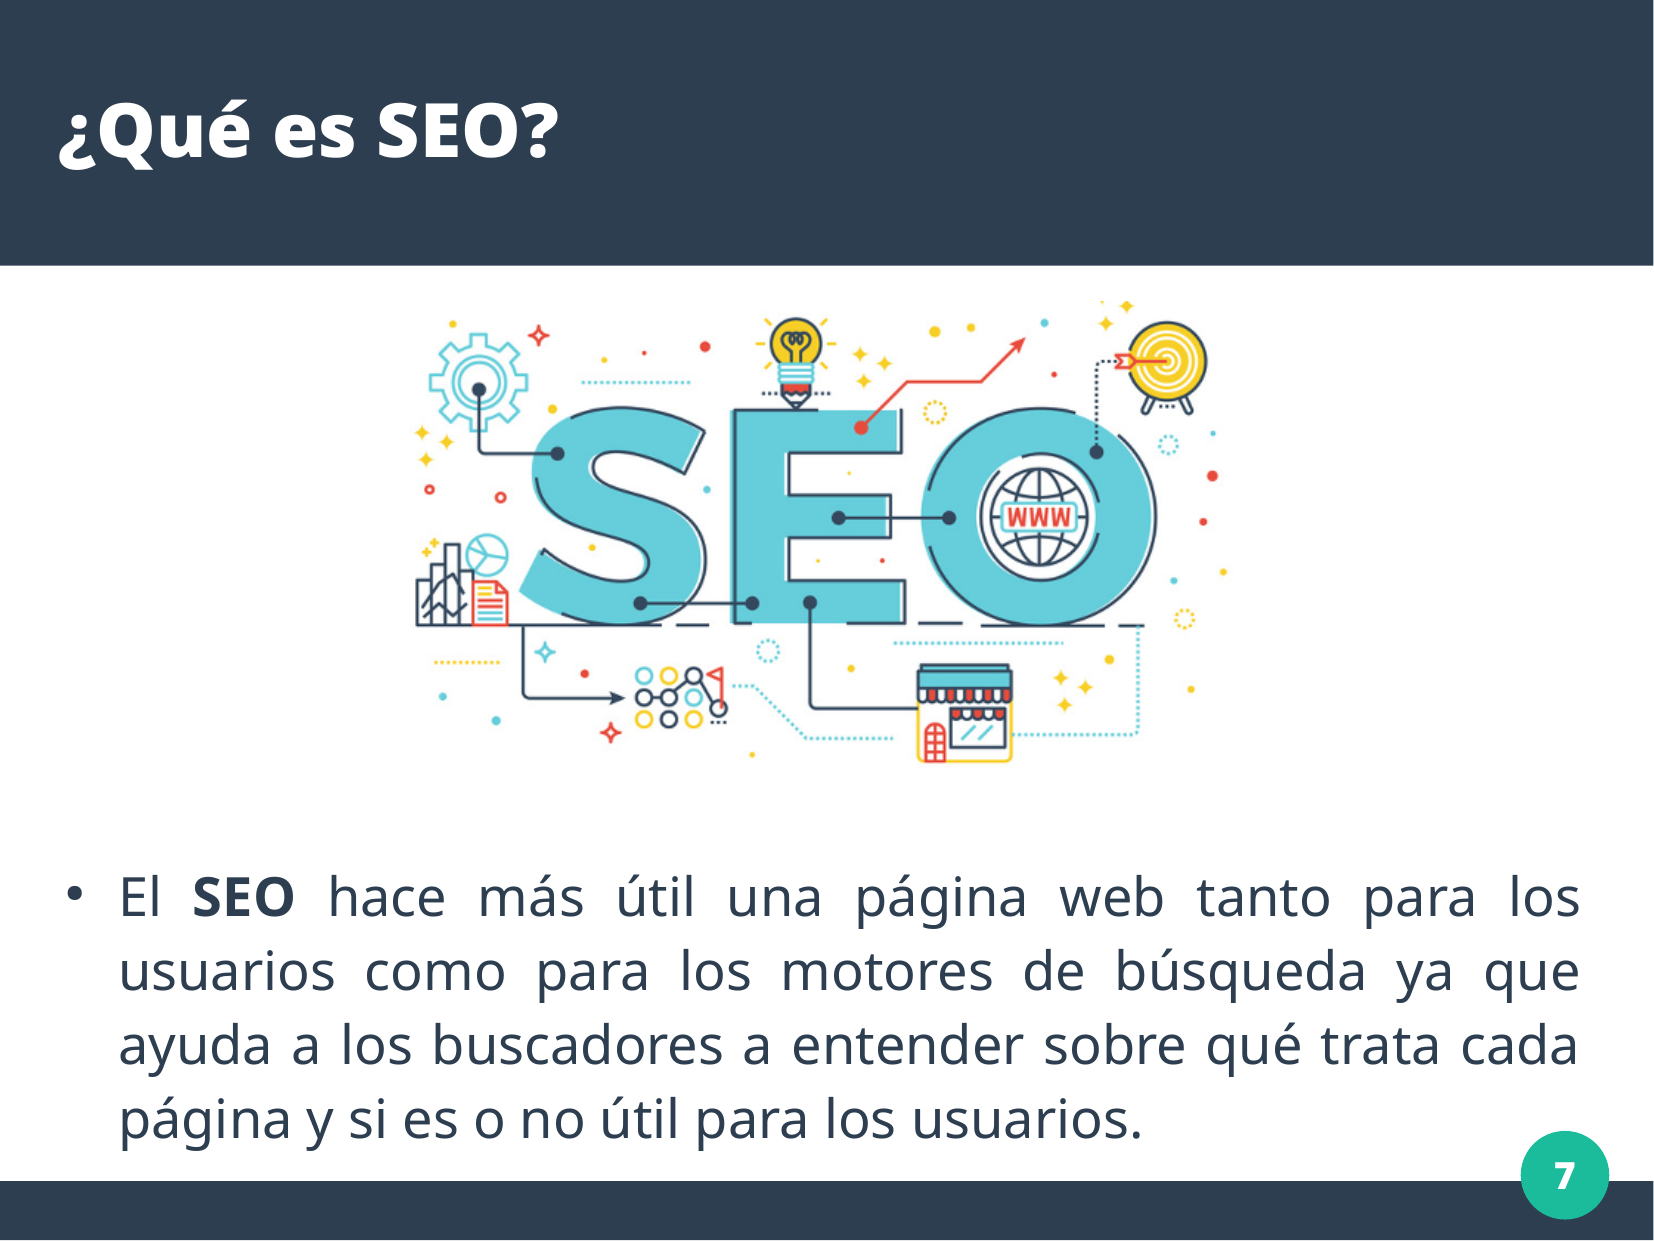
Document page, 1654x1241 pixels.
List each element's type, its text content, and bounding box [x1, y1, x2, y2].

list El SEO hace más útil una página web tanto para los usuarios como para los motores de búsqueda ya que ayuda a los buscadores a entender sobre qué trata cada página y si es o no útil para los usuarios. [47, 858, 1583, 1111]
picture [358, 301, 1288, 804]
title ¿Qué es SEO? [59, 49, 1595, 207]
